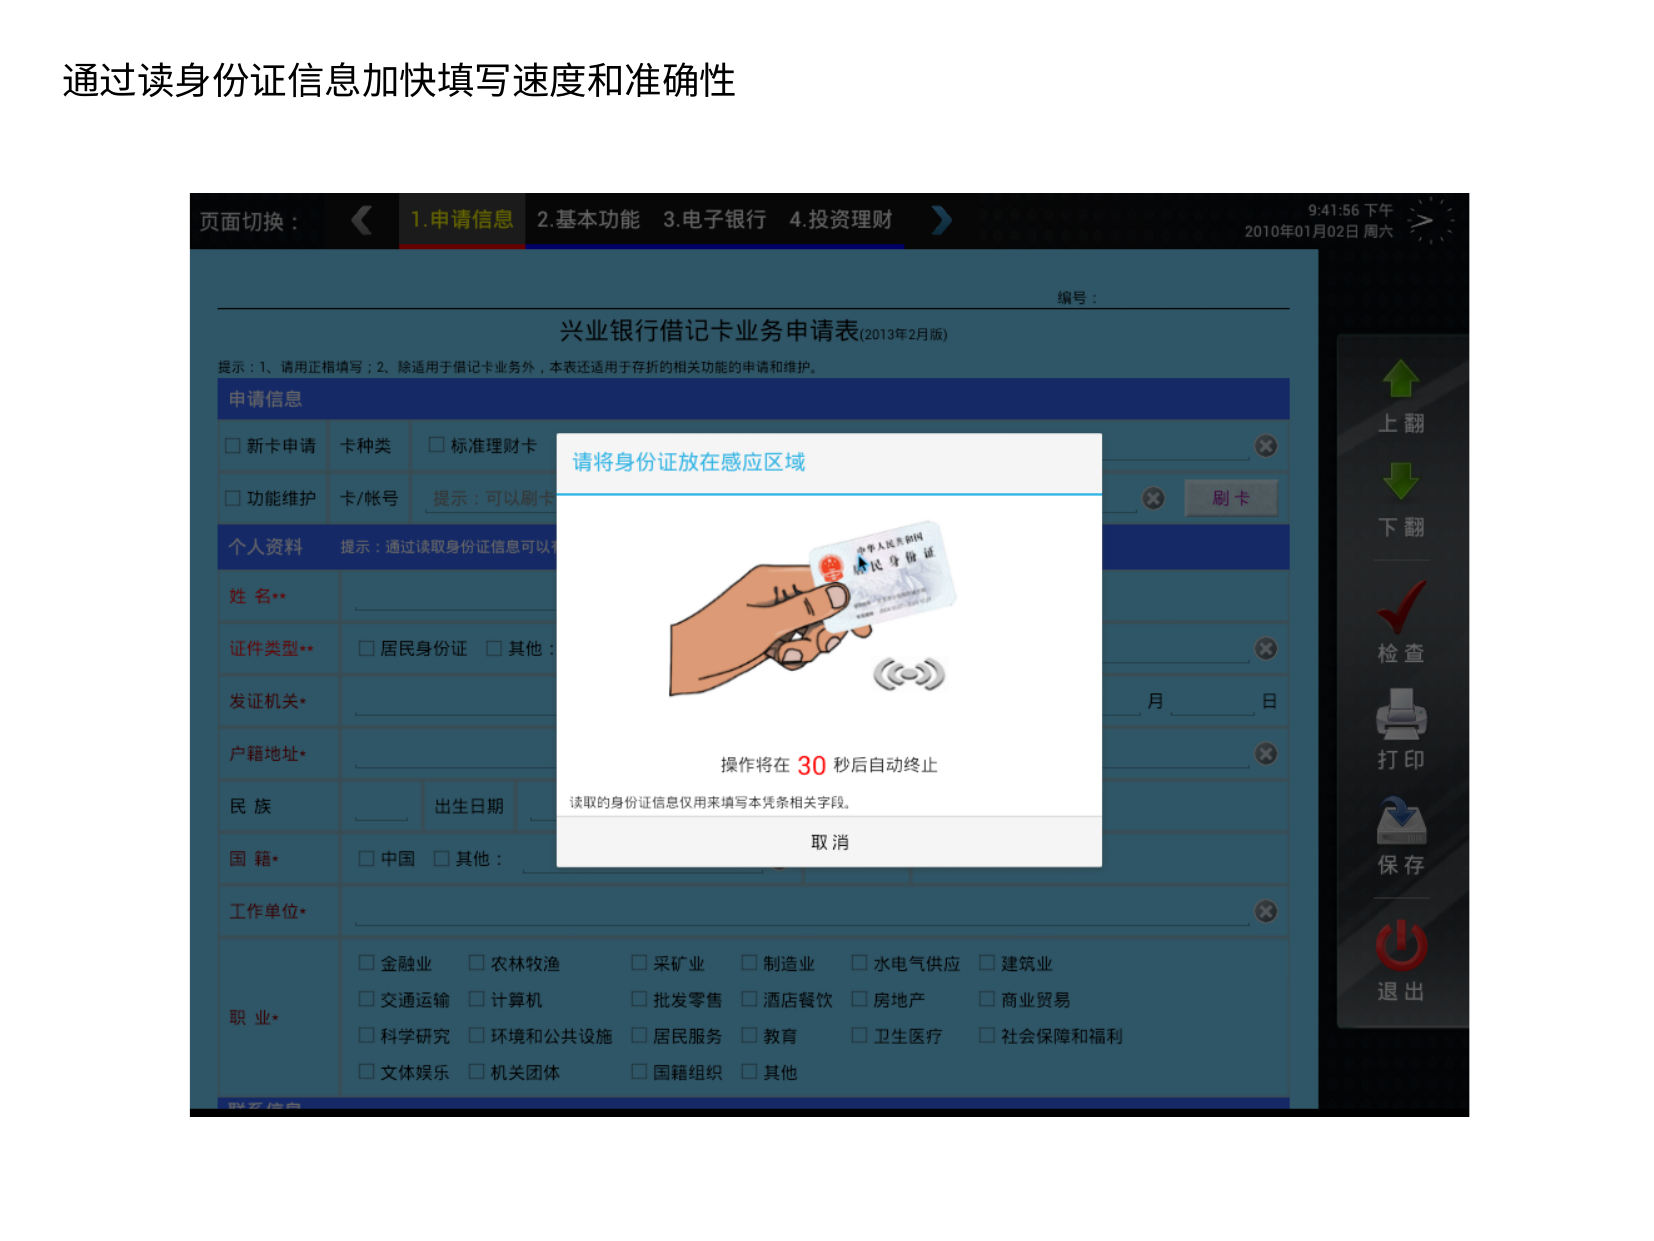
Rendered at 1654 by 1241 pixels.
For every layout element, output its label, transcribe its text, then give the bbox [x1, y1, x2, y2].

picture [189, 193, 1470, 1117]
text_box 通过读身份证信息加快填写速度和准确性 [47, 53, 753, 112]
